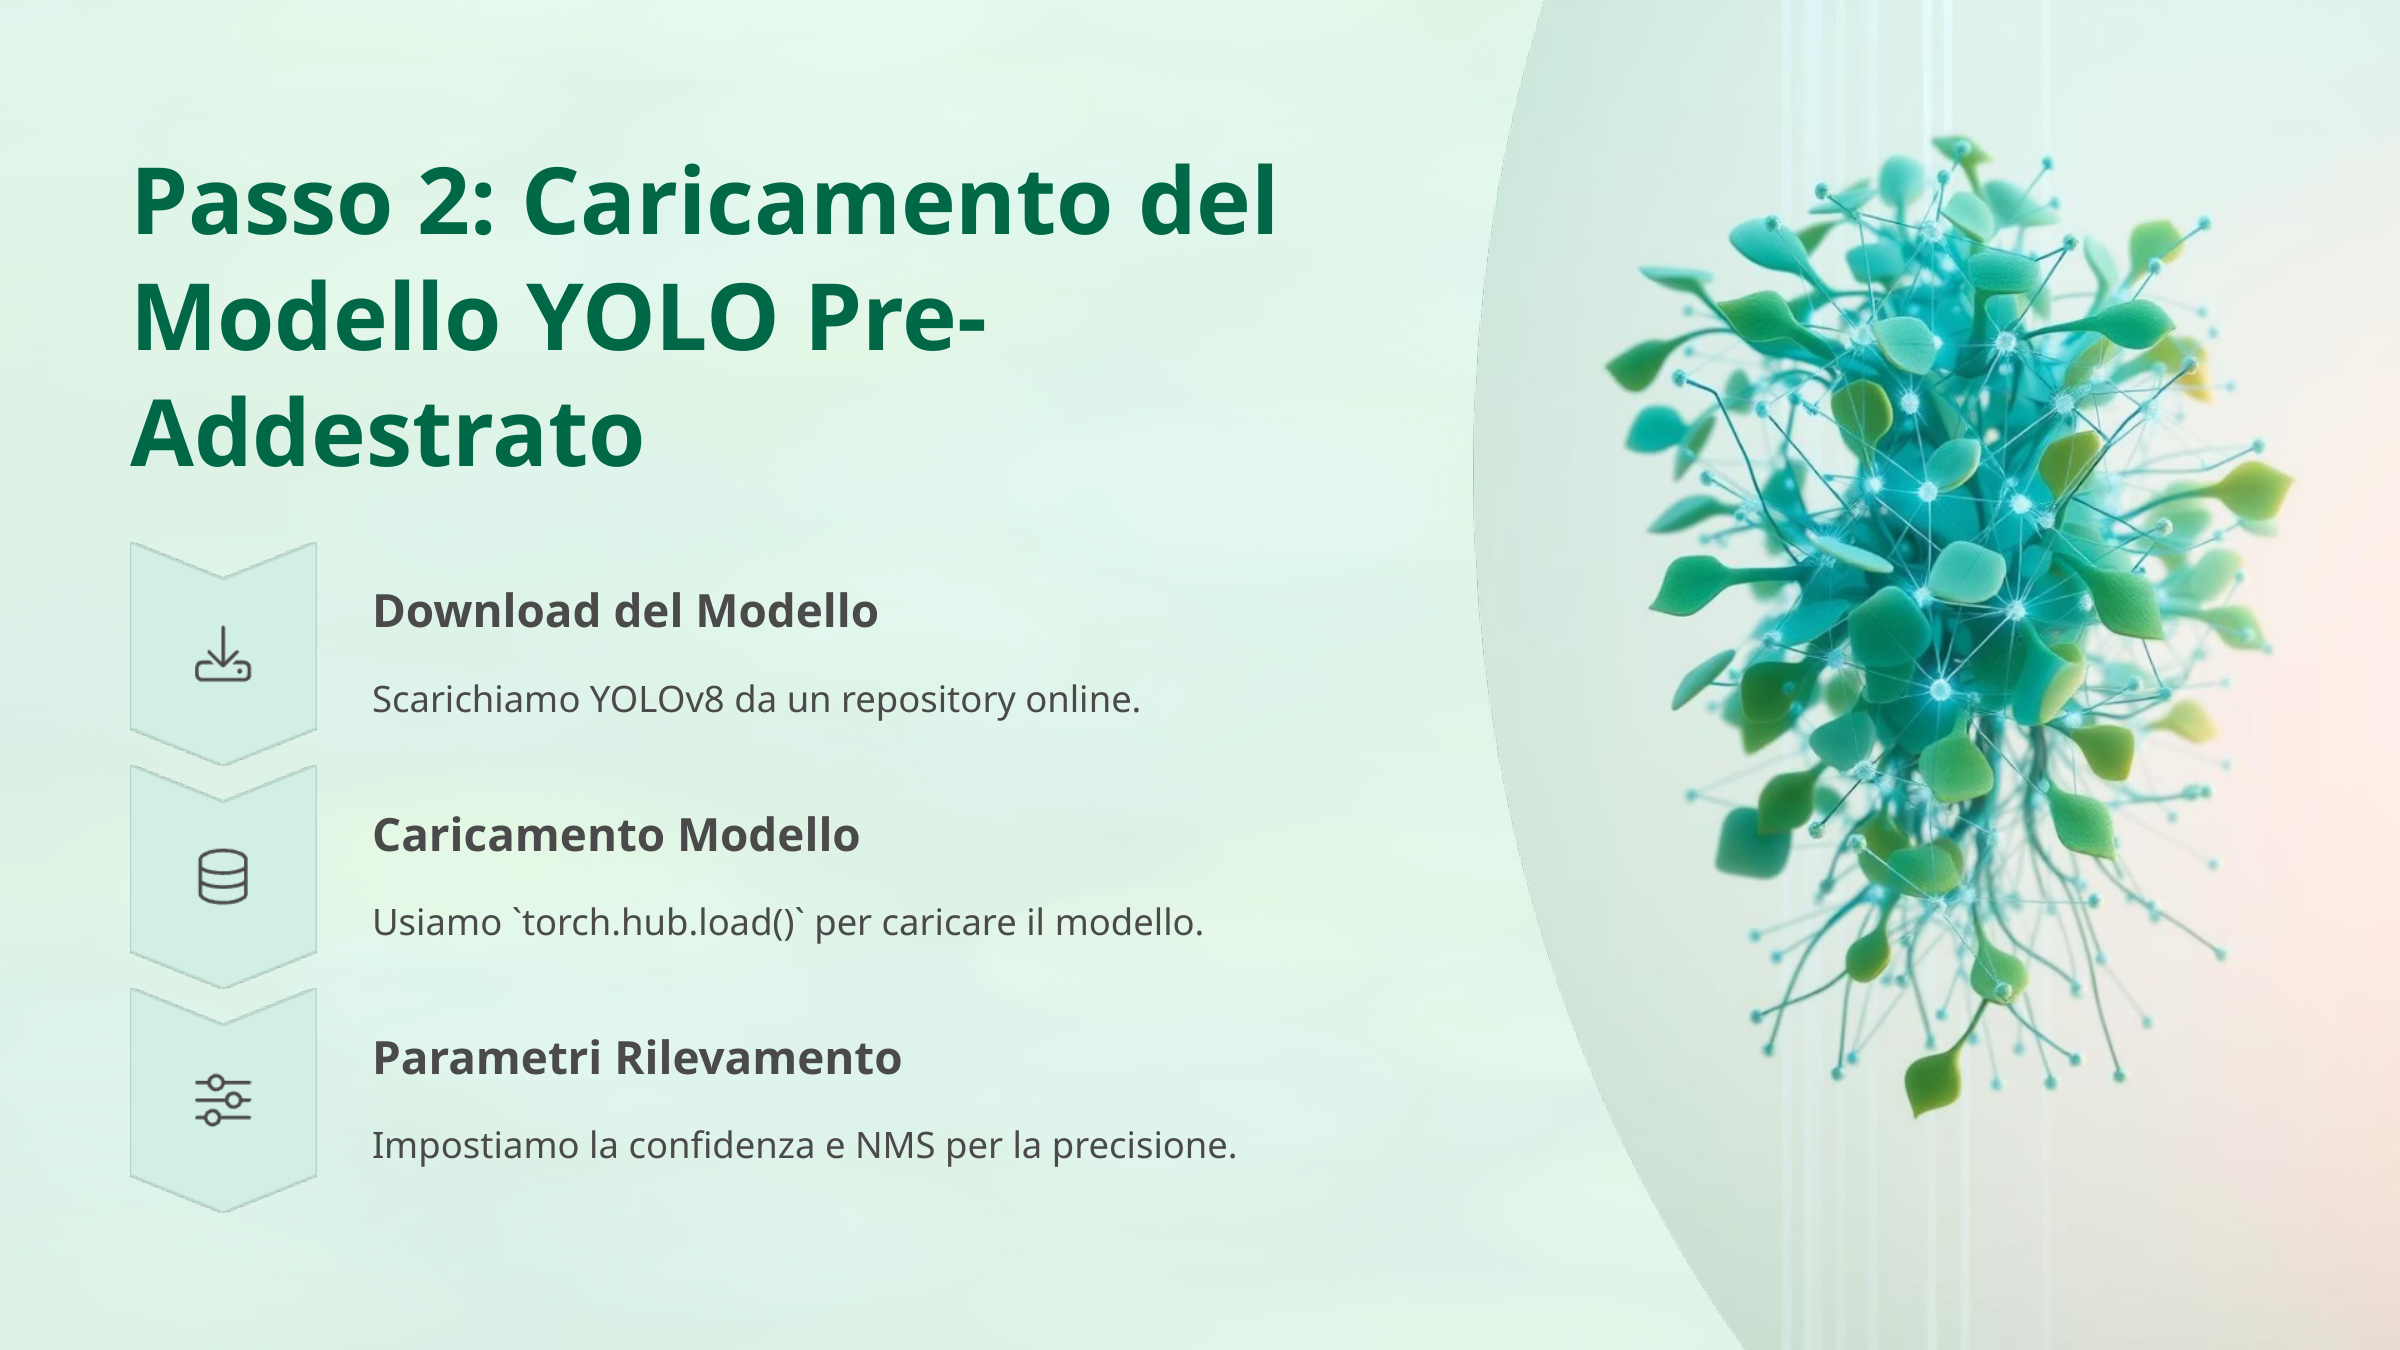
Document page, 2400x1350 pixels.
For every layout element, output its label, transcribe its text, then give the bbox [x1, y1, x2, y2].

text_box Passo 2: Caricamento del Modello YOLO Pre-Addestrato [130, 137, 1370, 487]
text_box Impostiamo la confidenza e NMS per la precisione. [372, 1106, 1370, 1166]
text_box Parametri Rilevamento [371, 1026, 922, 1085]
text_box Scarichiamo YOLOv8 da un repository online. [372, 660, 1370, 720]
text_box Download del Modello [372, 579, 902, 638]
picture [1455, 0, 2400, 1350]
picture [130, 542, 317, 1213]
text_box Usiamo `torch.hub.load()` per caricare il modello. [372, 883, 1370, 943]
text_box Caricamento Modello [371, 802, 881, 861]
